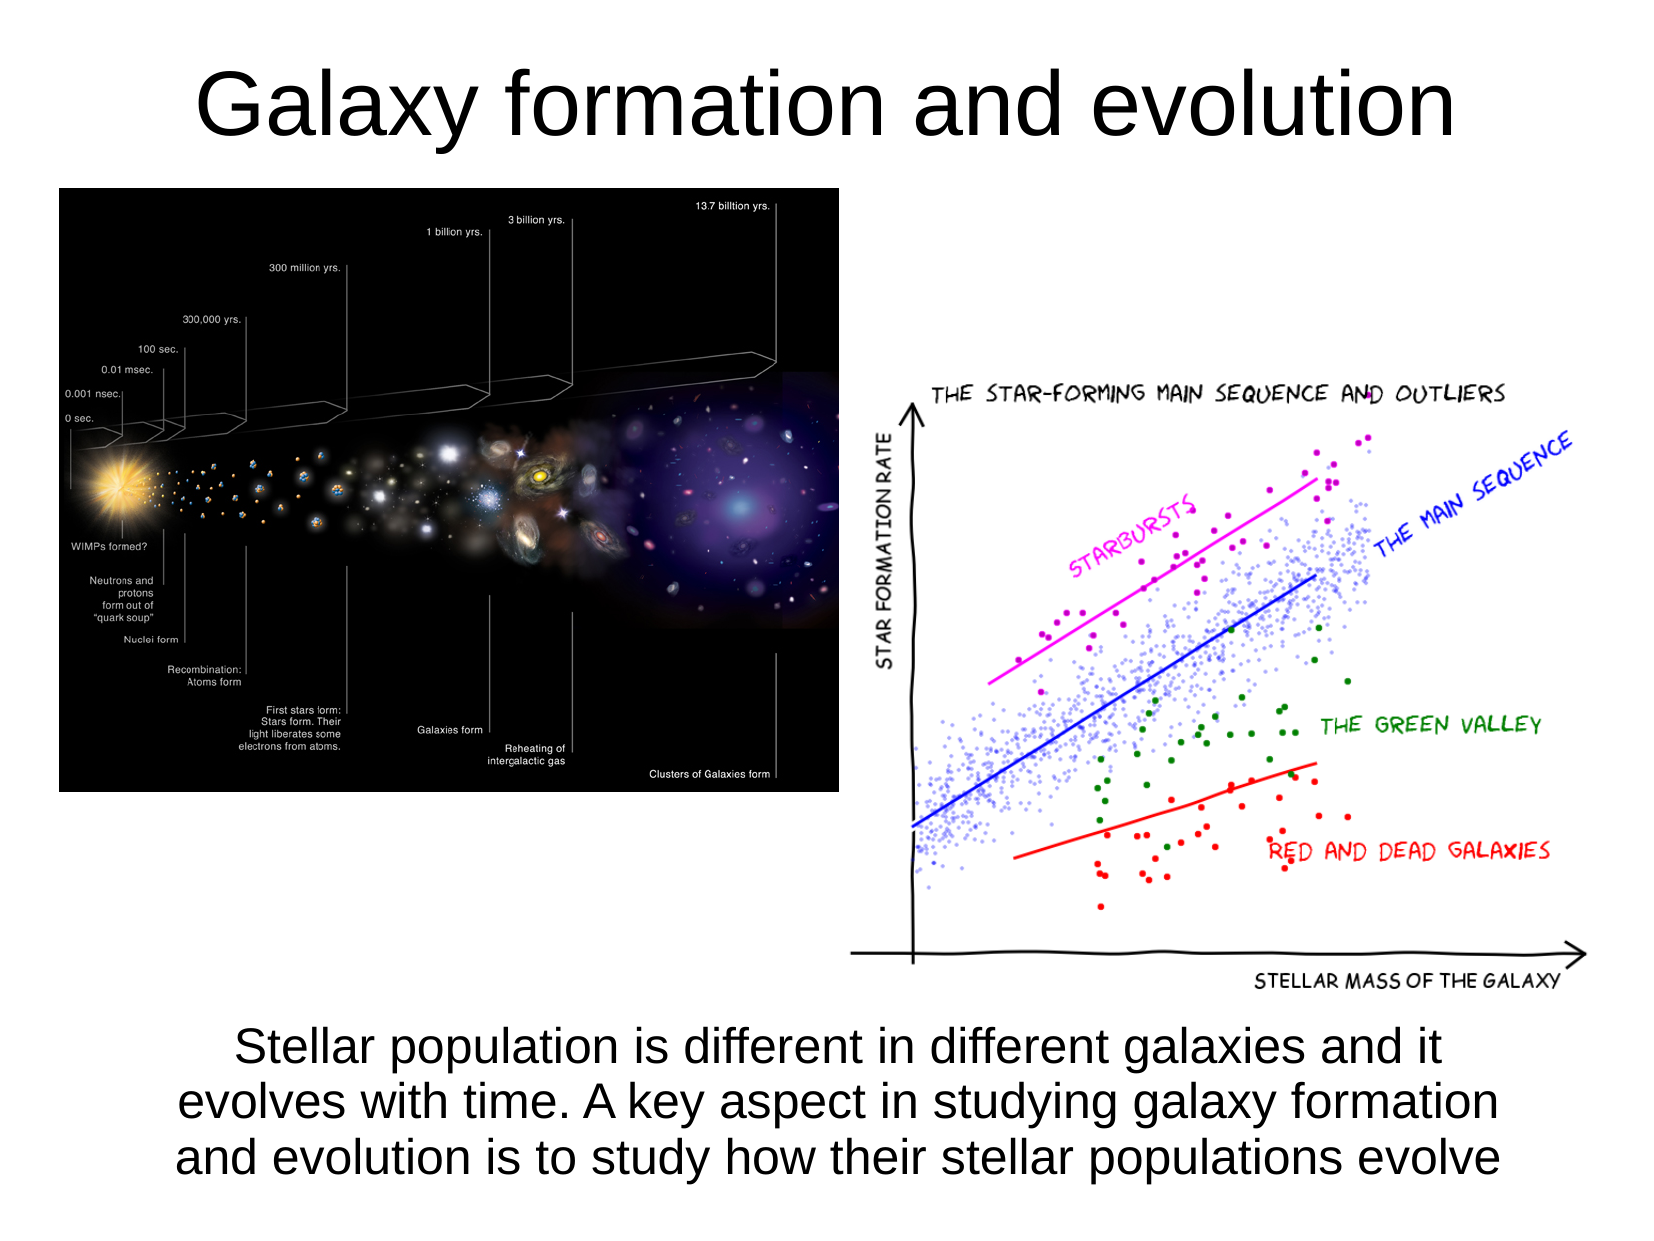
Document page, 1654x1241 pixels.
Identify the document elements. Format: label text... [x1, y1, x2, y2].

picture [59, 188, 1646, 1004]
subtitle Stellar population is different in different galaxies and it evolves with time. A key aspect in studying galaxy formation and evolution is to study how their stellar populations evolve [153, 974, 1524, 1229]
title Galaxy formation and evolution [82, 0, 1571, 208]
